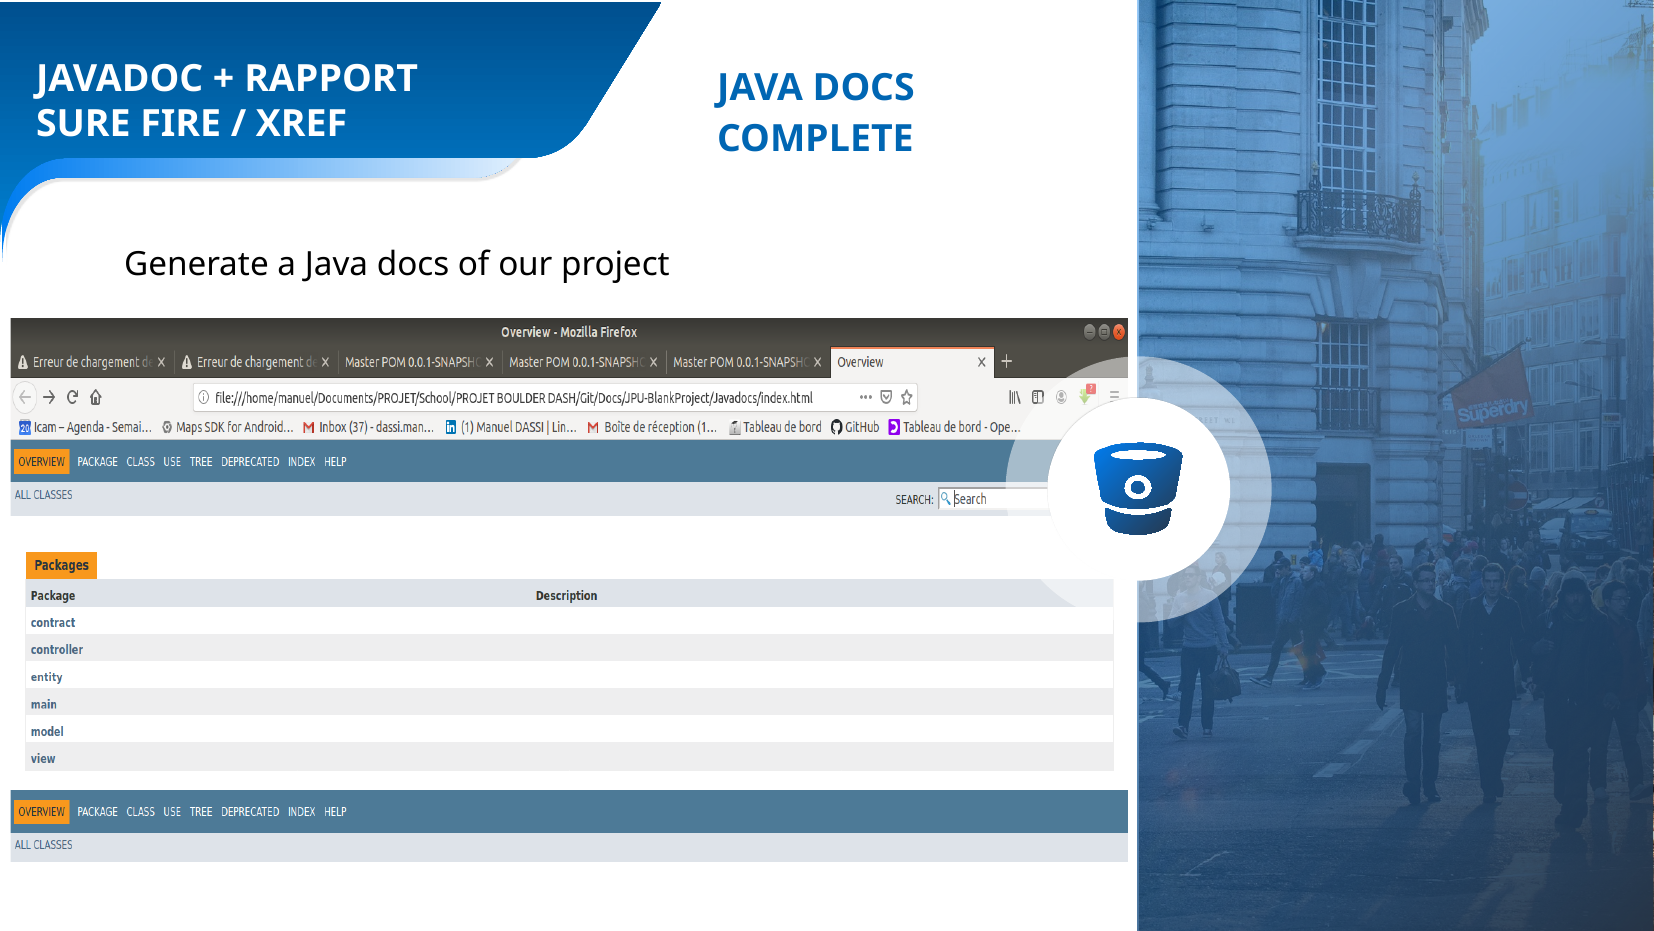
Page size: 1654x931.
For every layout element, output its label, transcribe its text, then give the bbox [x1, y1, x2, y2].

text_box [0, 2, 662, 263]
picture [10, 318, 1128, 910]
text_box [1005, 0, 1654, 931]
text_box JAVADOC + RAPPORT SURE FIRE / XREF [21, 46, 434, 152]
text_box JAVA DOCS COMPLETE [702, 53, 946, 176]
text_box Generate a Java docs of our project [109, 232, 1028, 343]
